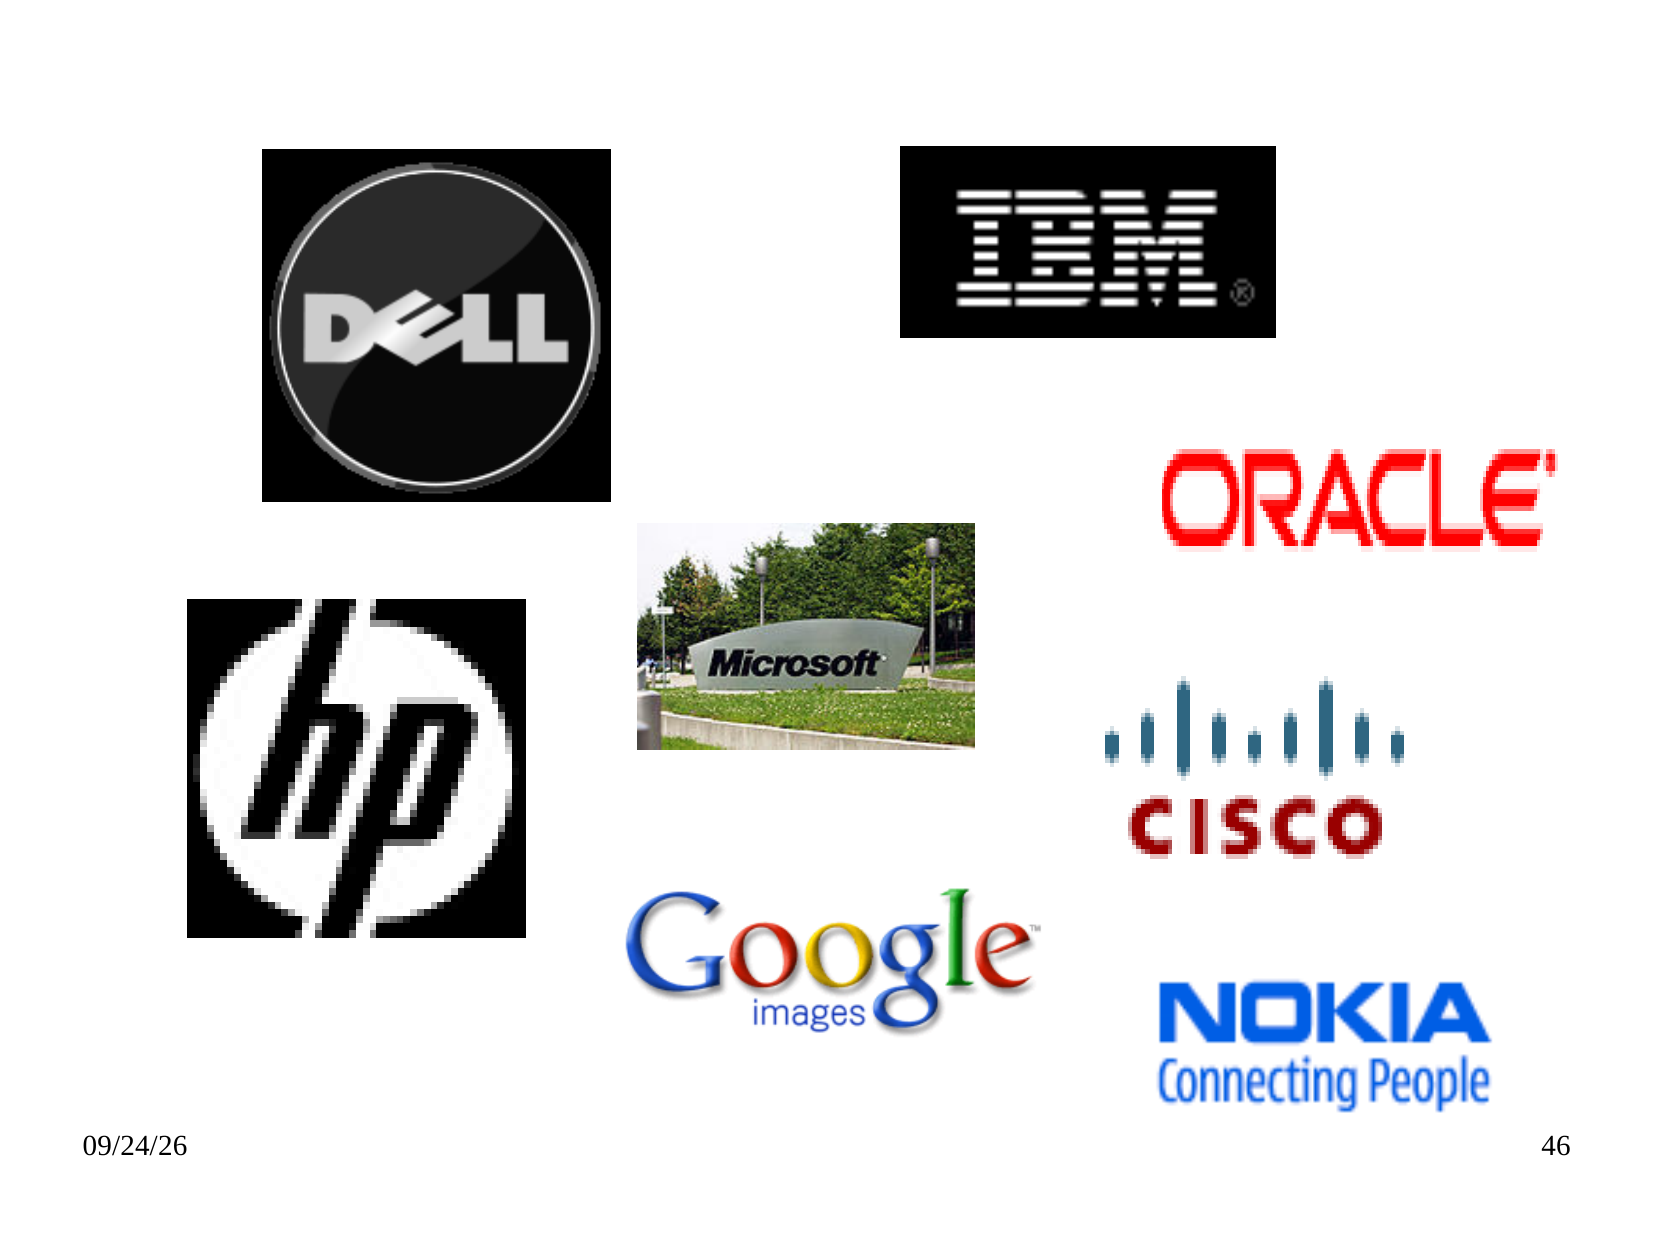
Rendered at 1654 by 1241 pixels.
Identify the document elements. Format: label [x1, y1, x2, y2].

picture [620, 599, 1503, 1051]
picture [262, 149, 611, 502]
picture [1162, 449, 1558, 552]
picture [637, 523, 975, 751]
picture [1152, 974, 1501, 1140]
picture [900, 146, 1276, 338]
picture [187, 599, 526, 938]
